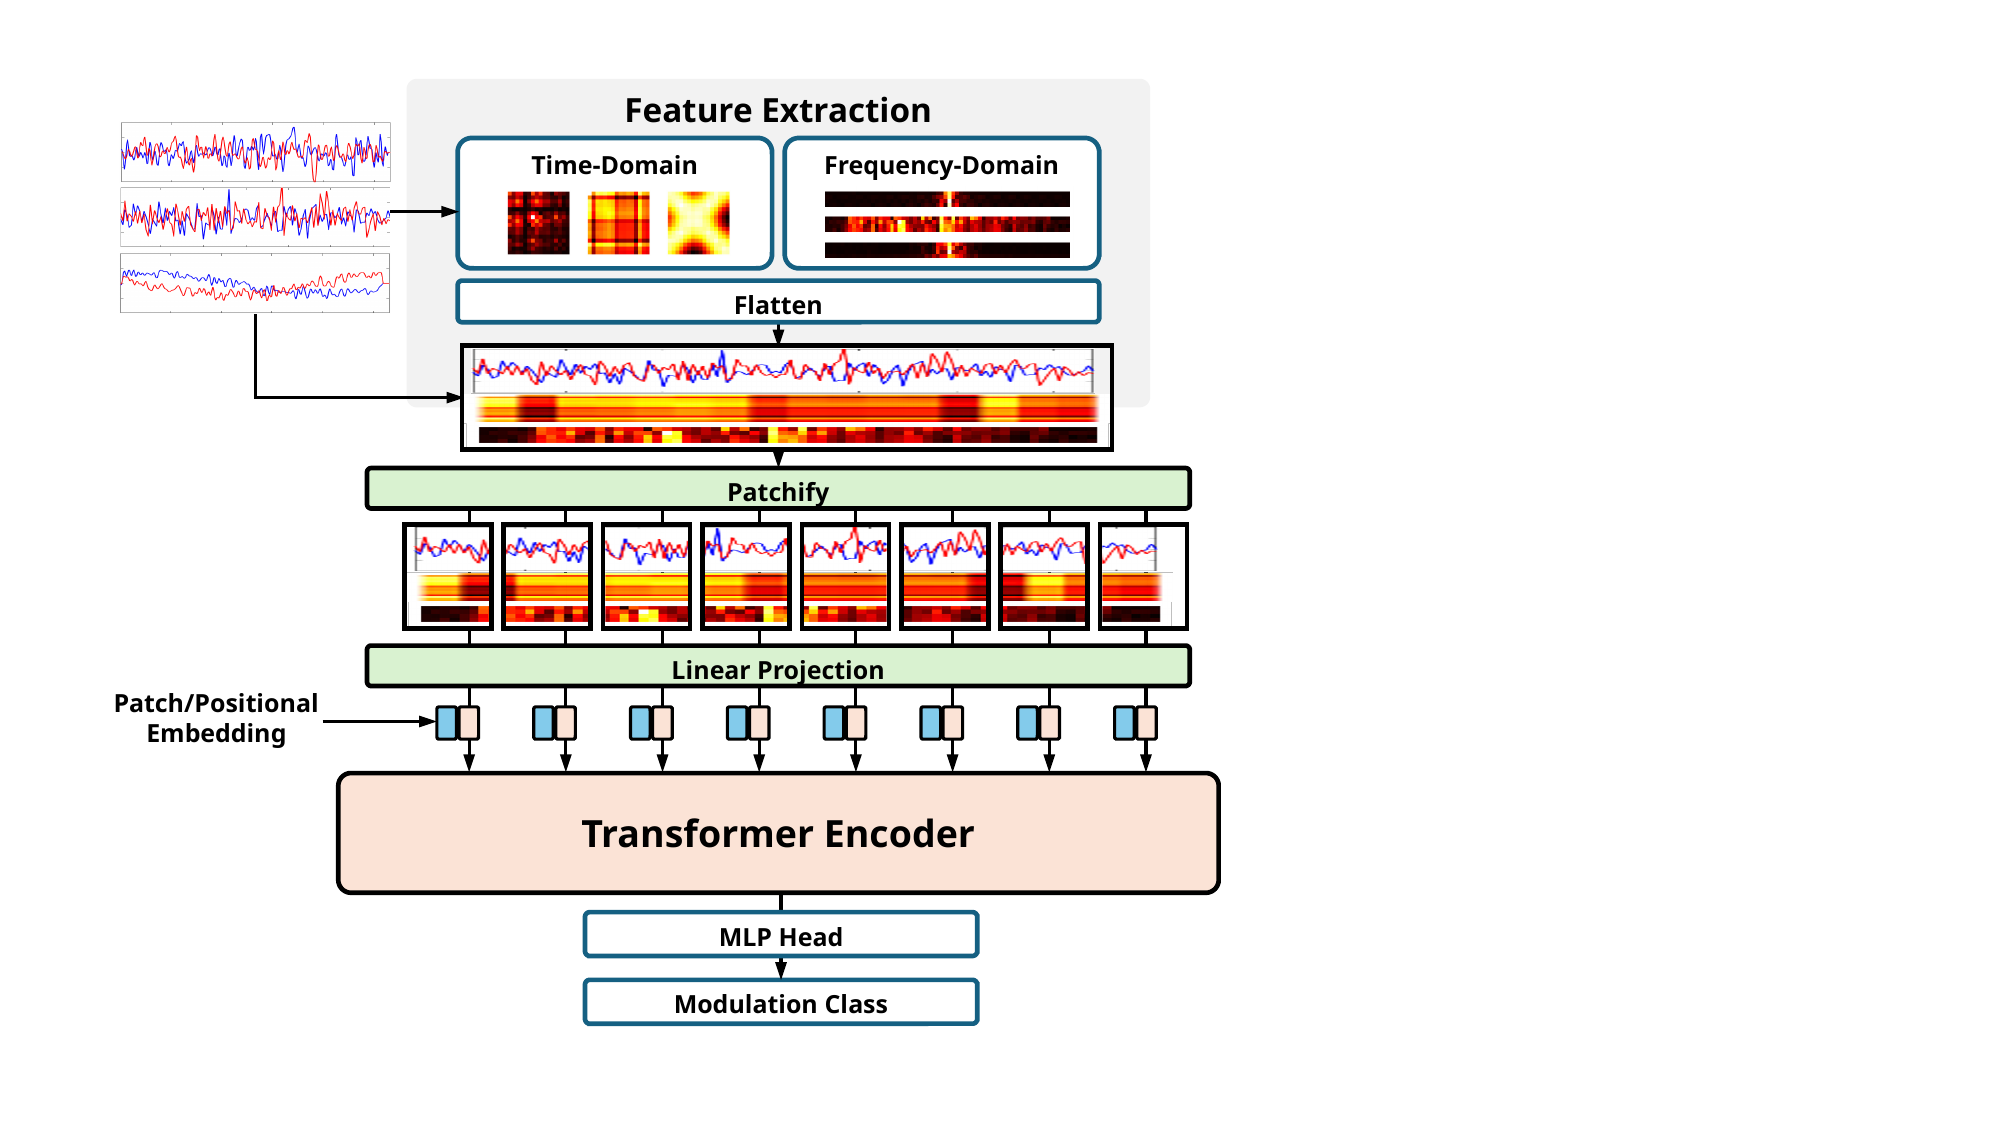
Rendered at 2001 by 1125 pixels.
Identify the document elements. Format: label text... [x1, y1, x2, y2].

picture [1002, 527, 1086, 627]
picture [903, 527, 986, 627]
text_box Frequency-Domain [784, 138, 1100, 269]
text_box [727, 706, 747, 740]
text_box [555, 706, 576, 740]
picture [605, 527, 688, 627]
text_box [652, 706, 673, 740]
picture [464, 348, 1110, 448]
text_box [533, 706, 554, 740]
picture [704, 527, 788, 627]
text_box [1039, 706, 1060, 740]
picture [586, 190, 651, 256]
text_box Linear Projection [367, 645, 1190, 686]
text_box [630, 706, 651, 740]
text_box [436, 706, 457, 740]
text_box Time-Domain [457, 138, 773, 269]
text_box Transformer Encoder [338, 773, 1219, 893]
picture [804, 527, 887, 627]
text_box Patchify [367, 468, 1190, 509]
text_box [749, 706, 770, 740]
text_box [1114, 706, 1135, 740]
text_box [1017, 706, 1038, 740]
picture [820, 186, 1074, 263]
picture [119, 121, 391, 183]
text_box [1136, 706, 1157, 740]
text_box Patch/Positional Embedding [106, 680, 327, 756]
picture [506, 527, 589, 627]
picture [406, 527, 490, 627]
text_box [943, 706, 963, 740]
text_box MLP Head [585, 912, 978, 956]
picture [506, 190, 571, 256]
picture [1102, 527, 1185, 627]
picture [666, 190, 731, 256]
text_box Feature Extraction [406, 399, 460, 408]
picture [120, 186, 391, 249]
text_box [921, 706, 941, 740]
text_box [846, 706, 866, 740]
text_box [459, 706, 479, 740]
text_box Feature Extraction [406, 78, 1151, 408]
text_box Modulation Class [585, 979, 978, 1024]
text_box [824, 706, 844, 740]
picture [119, 251, 391, 314]
text_box Flatten [457, 280, 1100, 323]
